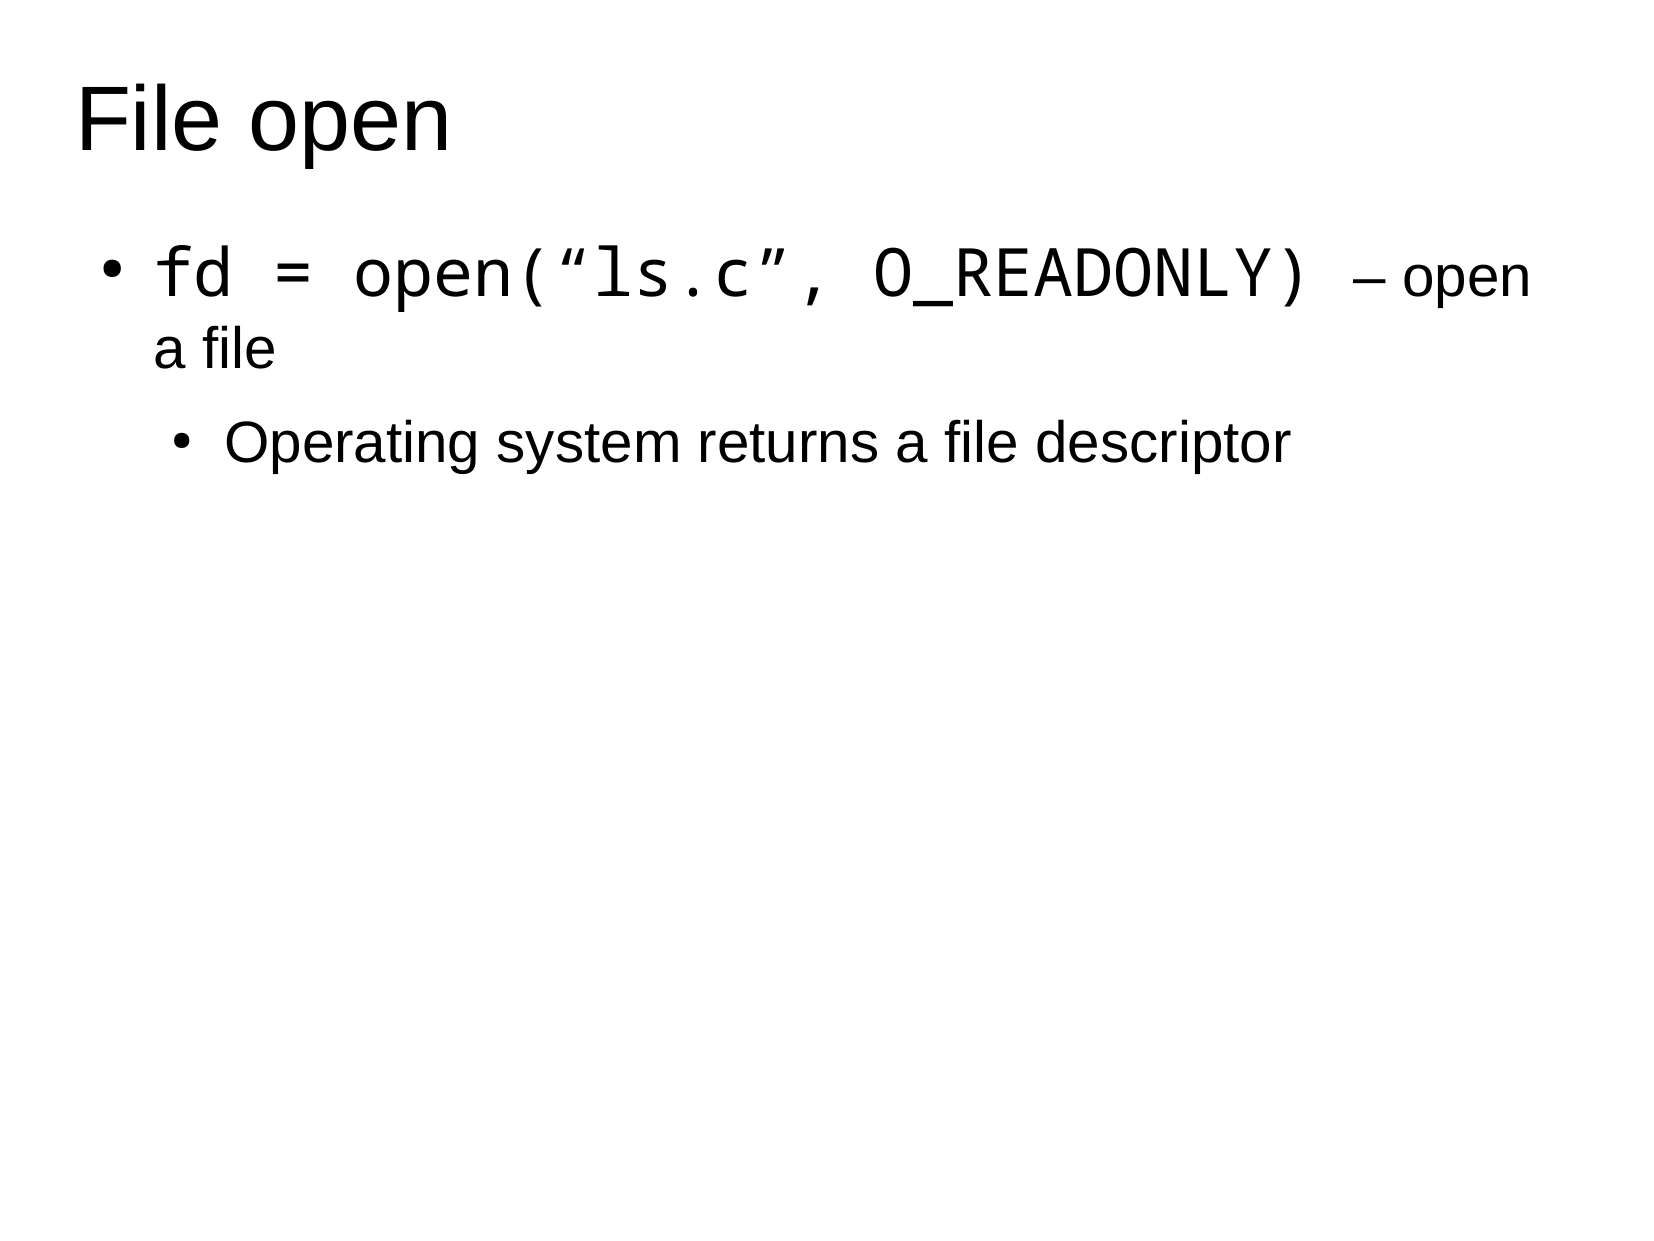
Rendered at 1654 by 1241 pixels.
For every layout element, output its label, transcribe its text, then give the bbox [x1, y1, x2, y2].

title File open [75, 49, 1538, 188]
list fd = open(“ls.c”, O_READONLY) – open a file Operating system returns a file descriptor [82, 225, 1571, 1163]
